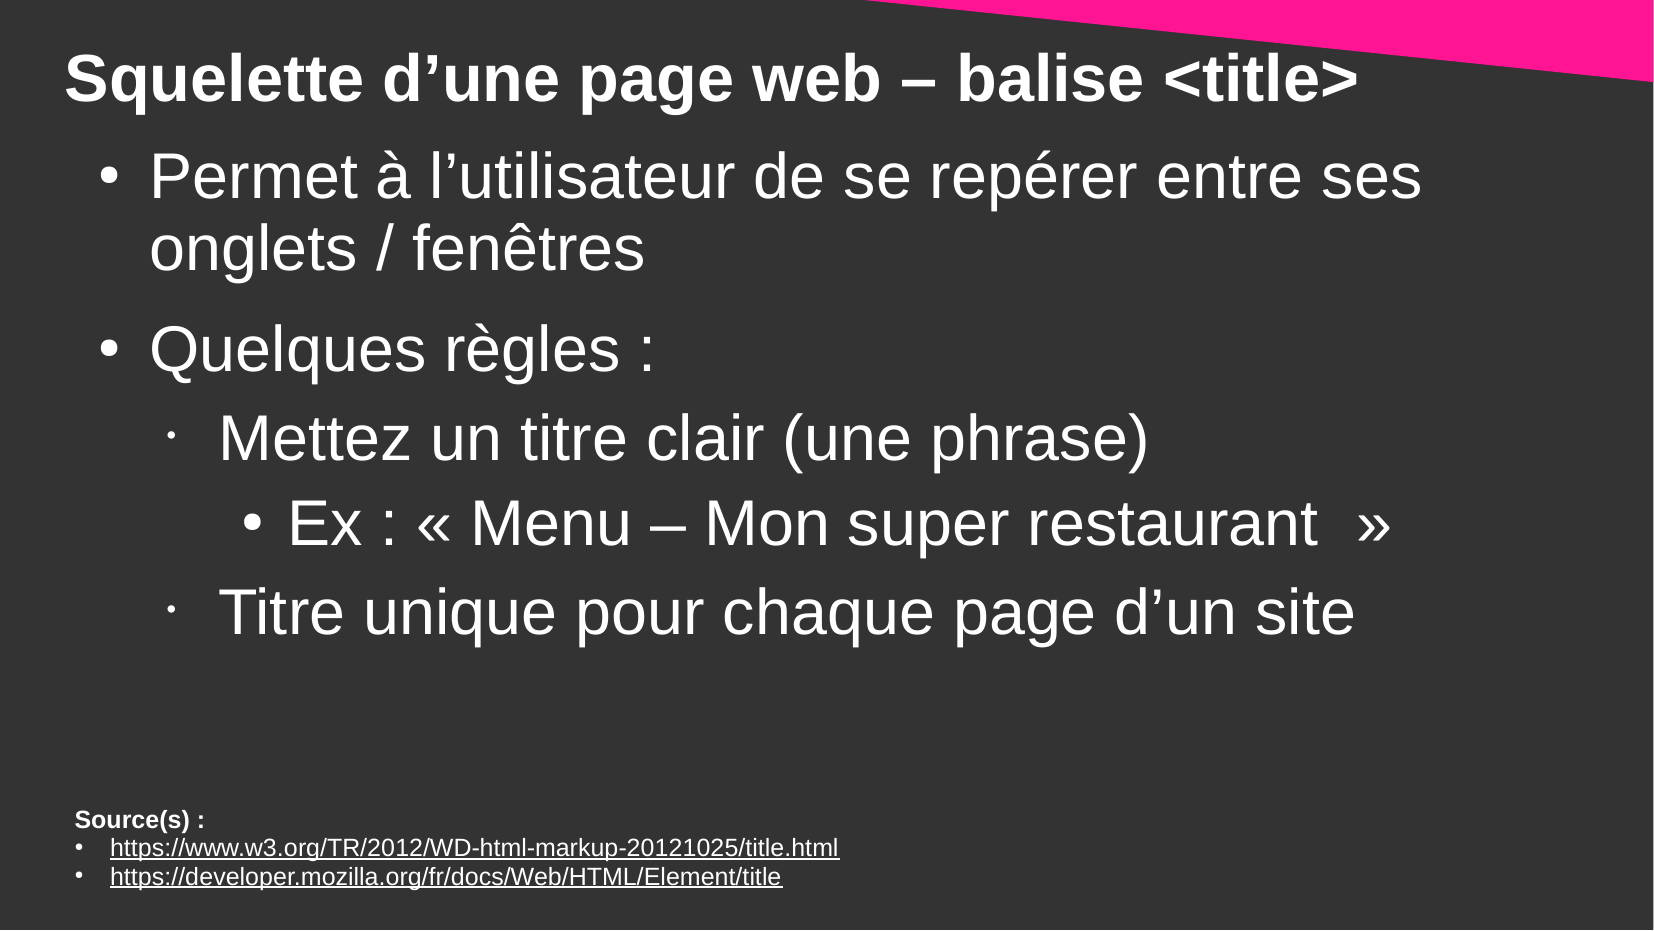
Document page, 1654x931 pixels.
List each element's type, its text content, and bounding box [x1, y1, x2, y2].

text_box [863, 0, 1654, 83]
title Squelette d’une page web – balise <title> [64, 40, 1553, 125]
text_box Source(s) : https://www.w3.org/TR/2012/WD-html-markup-20121025/title.html https://developer.mozilla.org/fr/docs/Web/HTML/Element/title [59, 798, 1548, 898]
list Permet à l’utilisateur de se repérer entre ses onglets / fenêtres Quelques règles : Mettez un titre clair (une phrase) Ex : « Menu – Mon super restaurant » Titre unique pour chaque page d’un site [80, 140, 1635, 650]
